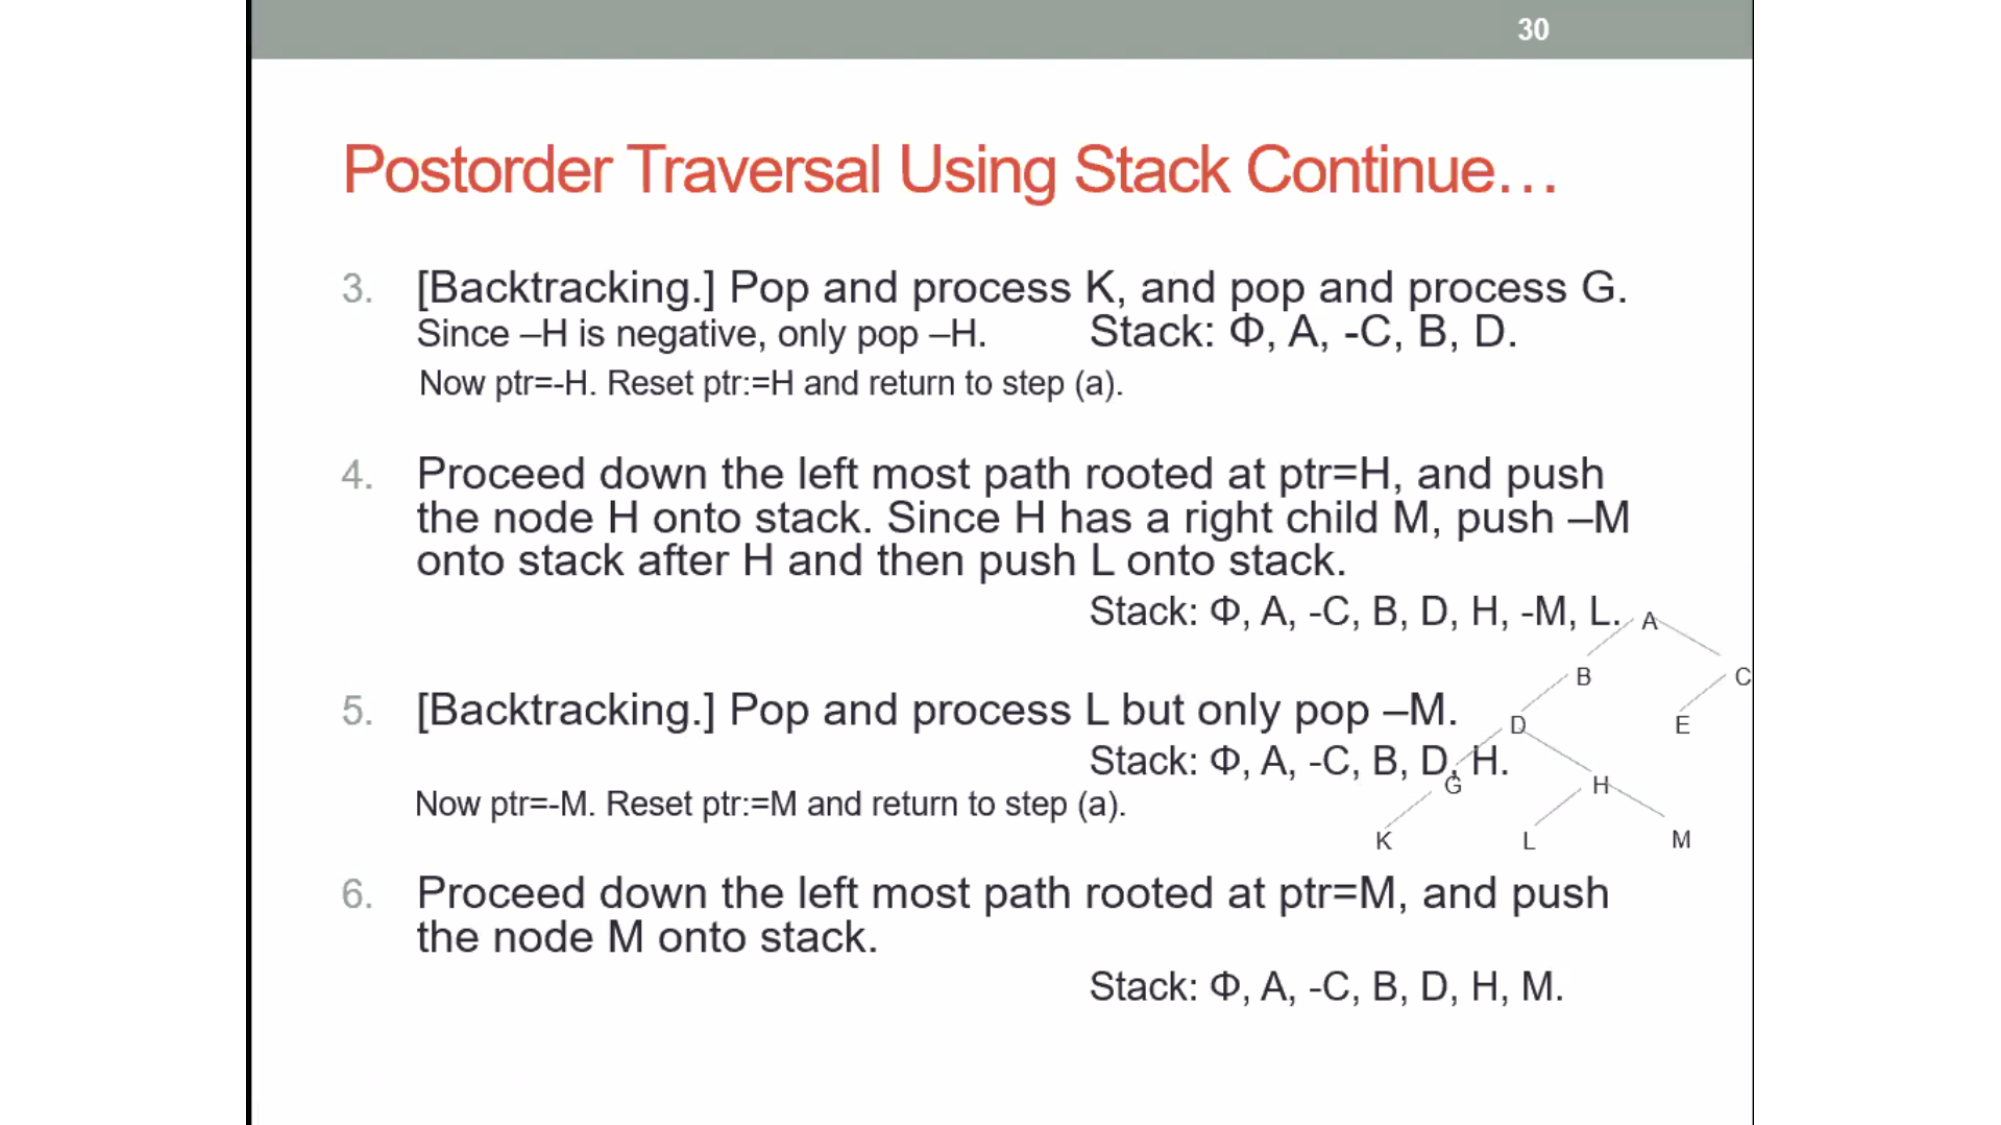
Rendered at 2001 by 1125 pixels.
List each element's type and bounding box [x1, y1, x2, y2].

picture [246, 0, 1754, 1125]
